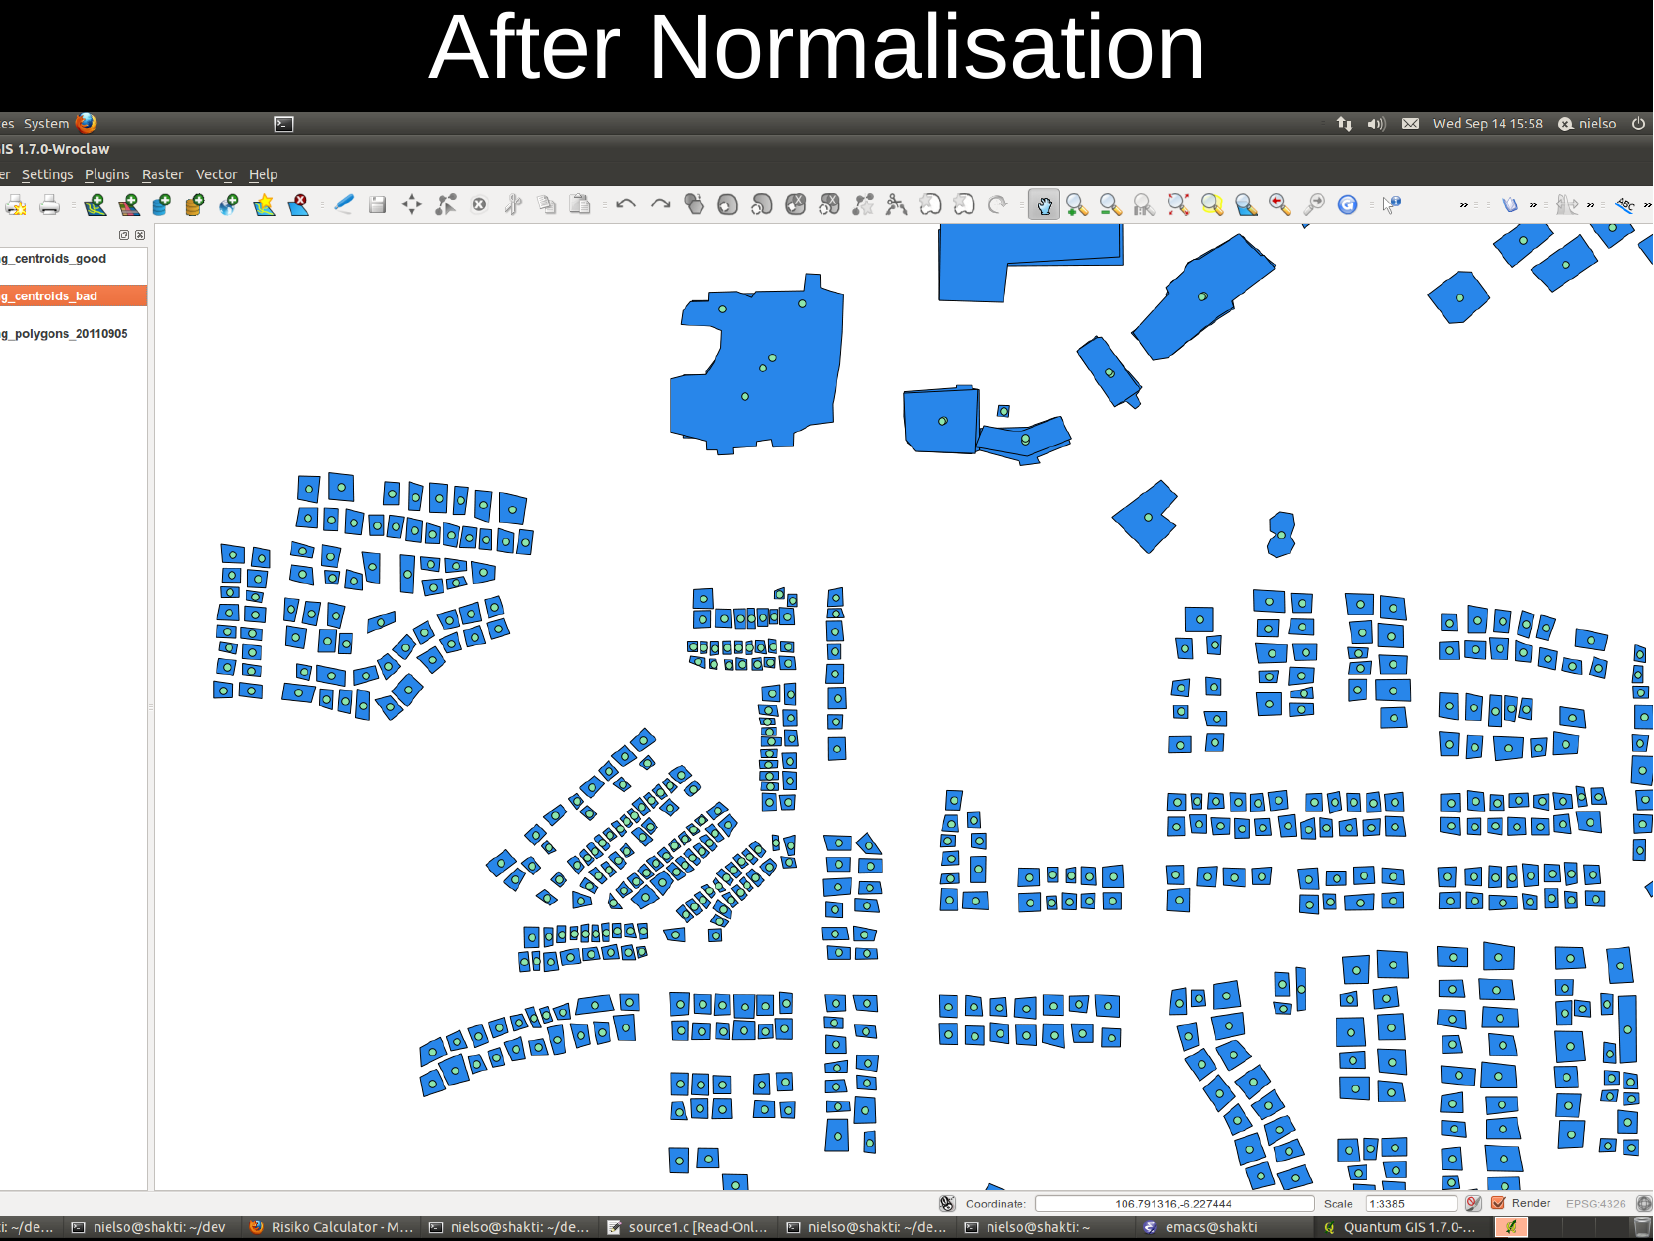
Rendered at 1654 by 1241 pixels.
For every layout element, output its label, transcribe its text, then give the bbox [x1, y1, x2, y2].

title After Normalisation [75, 0, 1563, 112]
picture [0, 112, 1653, 1238]
